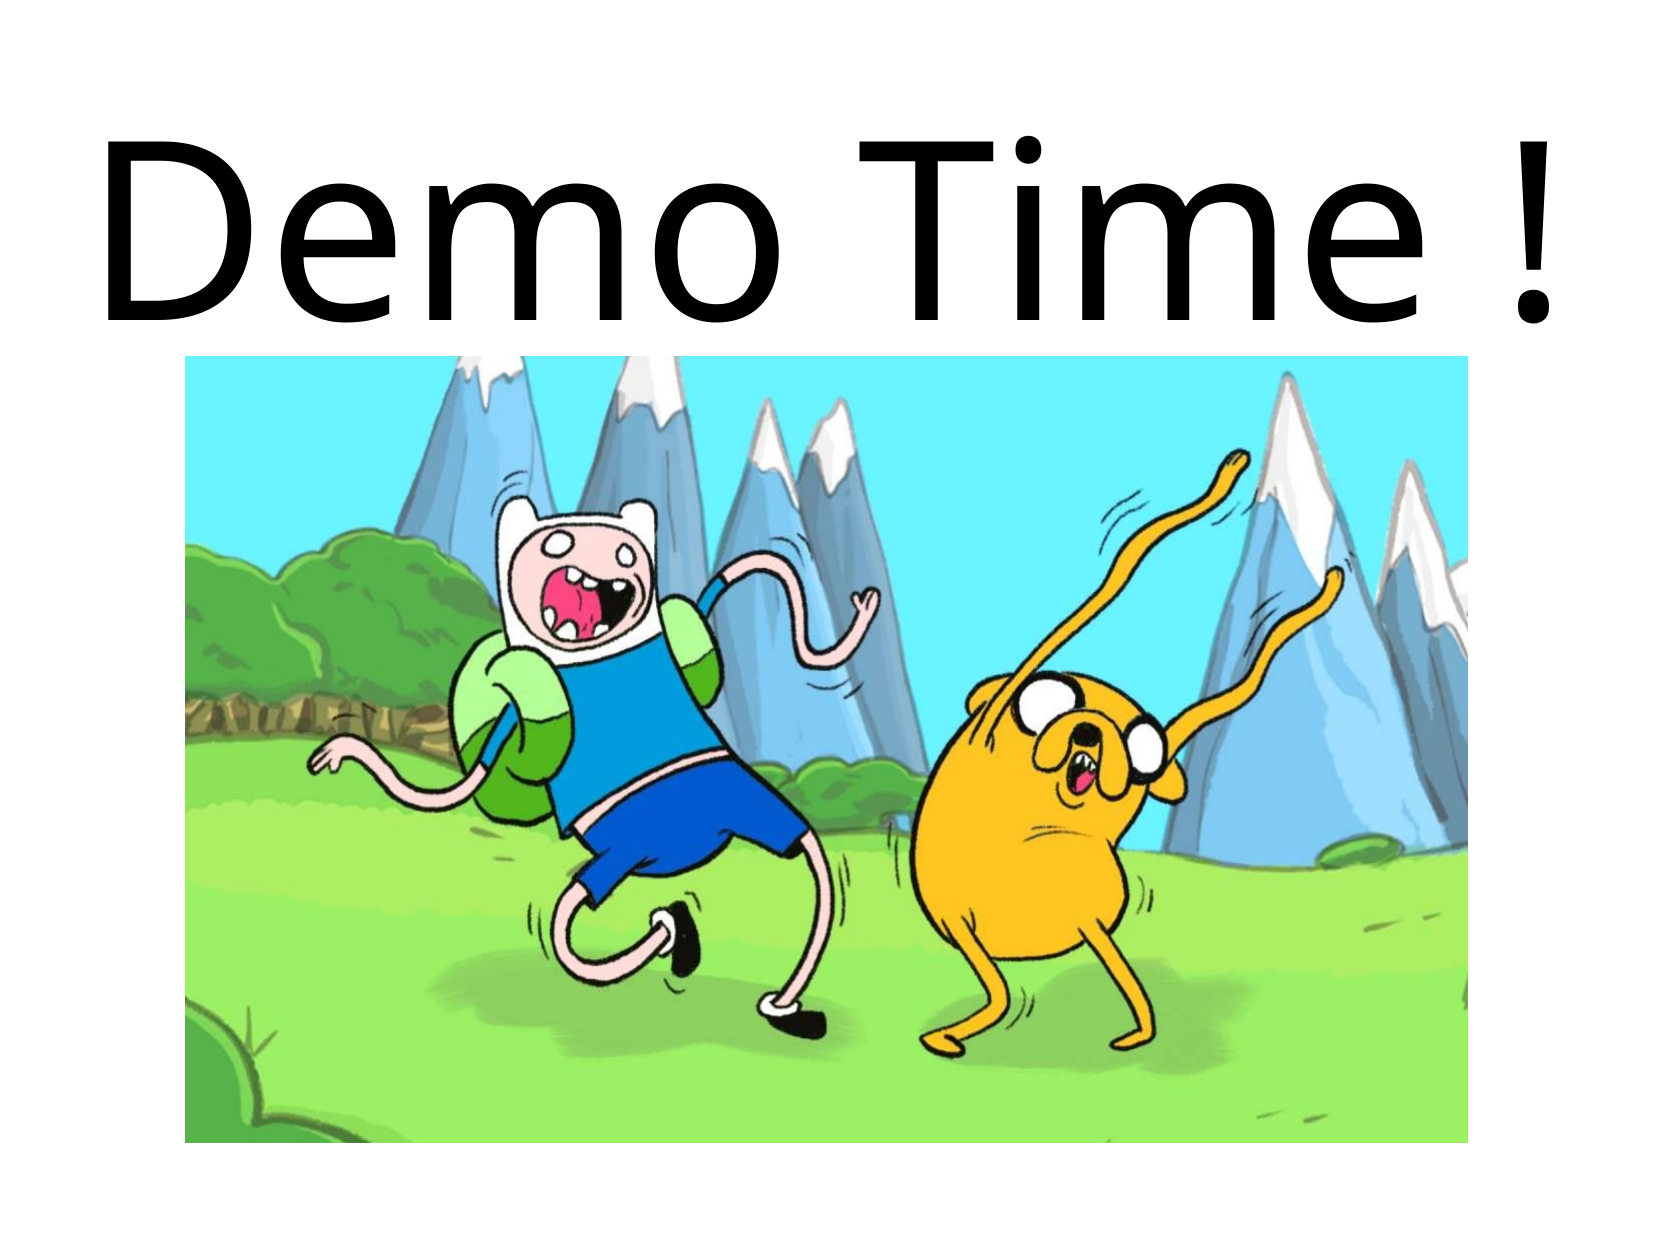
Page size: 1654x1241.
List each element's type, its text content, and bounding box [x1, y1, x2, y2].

title Demo Time ! [82, 120, 1571, 328]
picture [185, 356, 1468, 1143]
